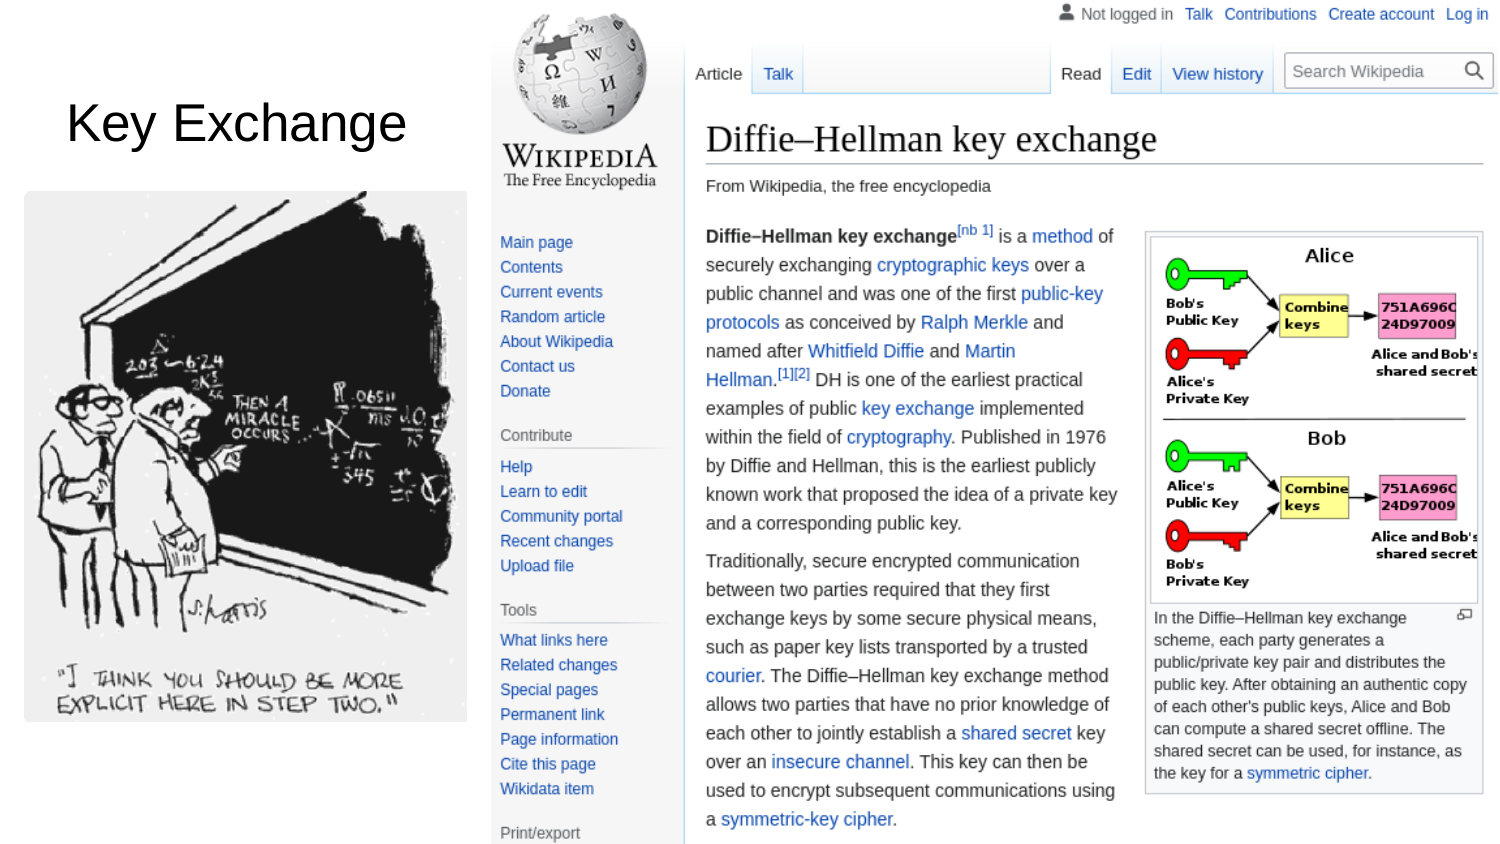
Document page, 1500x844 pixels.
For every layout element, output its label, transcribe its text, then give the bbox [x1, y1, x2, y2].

picture [24, 191, 467, 723]
title Key Exchange [51, 72, 491, 167]
picture [491, 0, 1498, 844]
